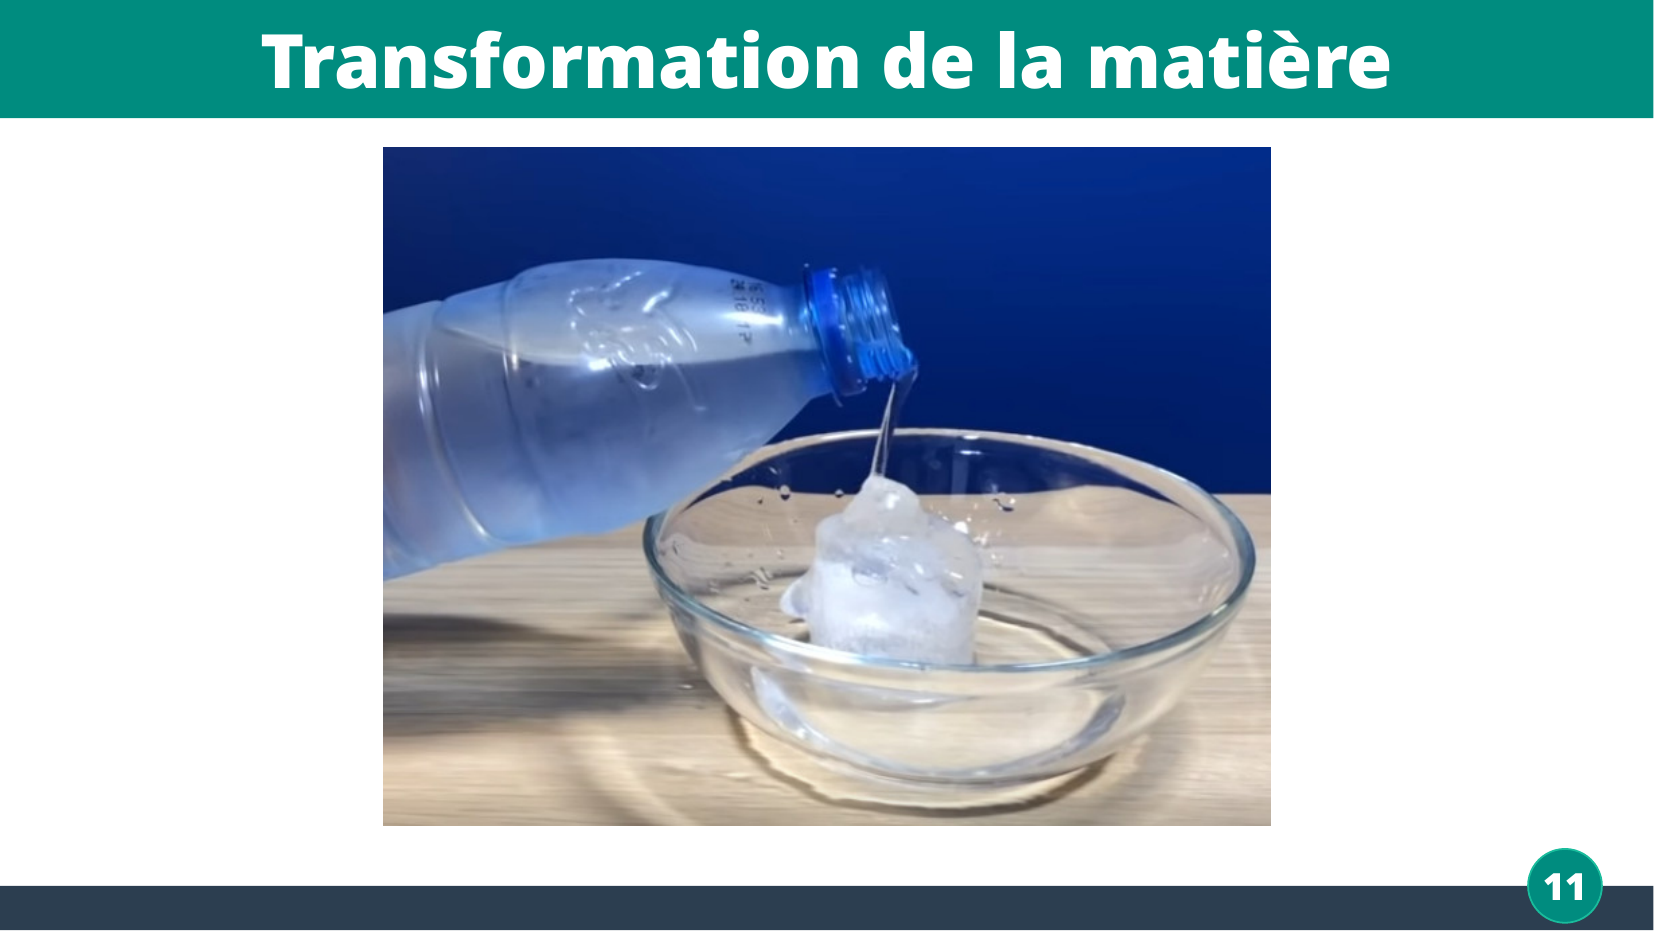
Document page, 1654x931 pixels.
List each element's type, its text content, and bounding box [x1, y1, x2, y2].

title Transformation de la matière [59, 0, 1595, 118]
picture [383, 147, 1271, 826]
